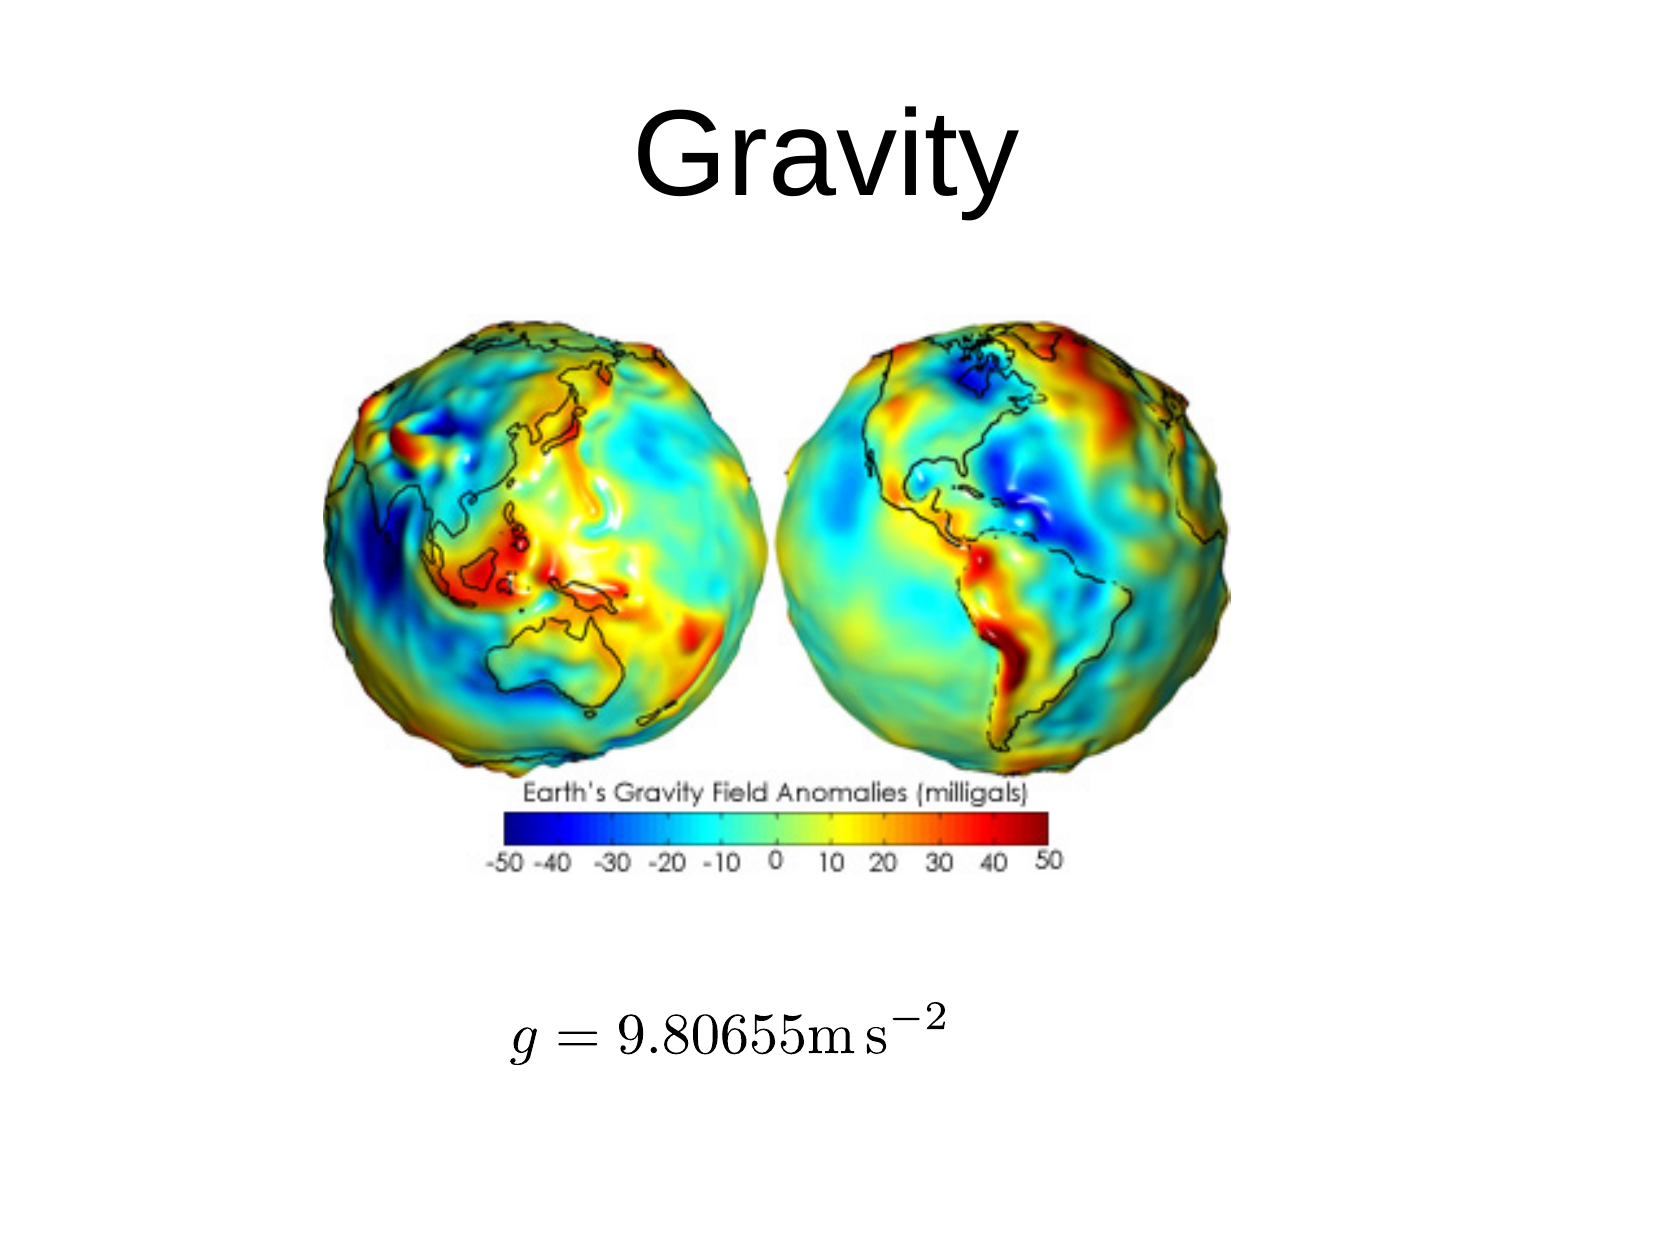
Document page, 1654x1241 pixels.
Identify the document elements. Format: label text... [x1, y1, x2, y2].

text_box [510, 1001, 946, 1066]
picture [323, 314, 1231, 875]
title Gravity [82, 49, 1571, 257]
